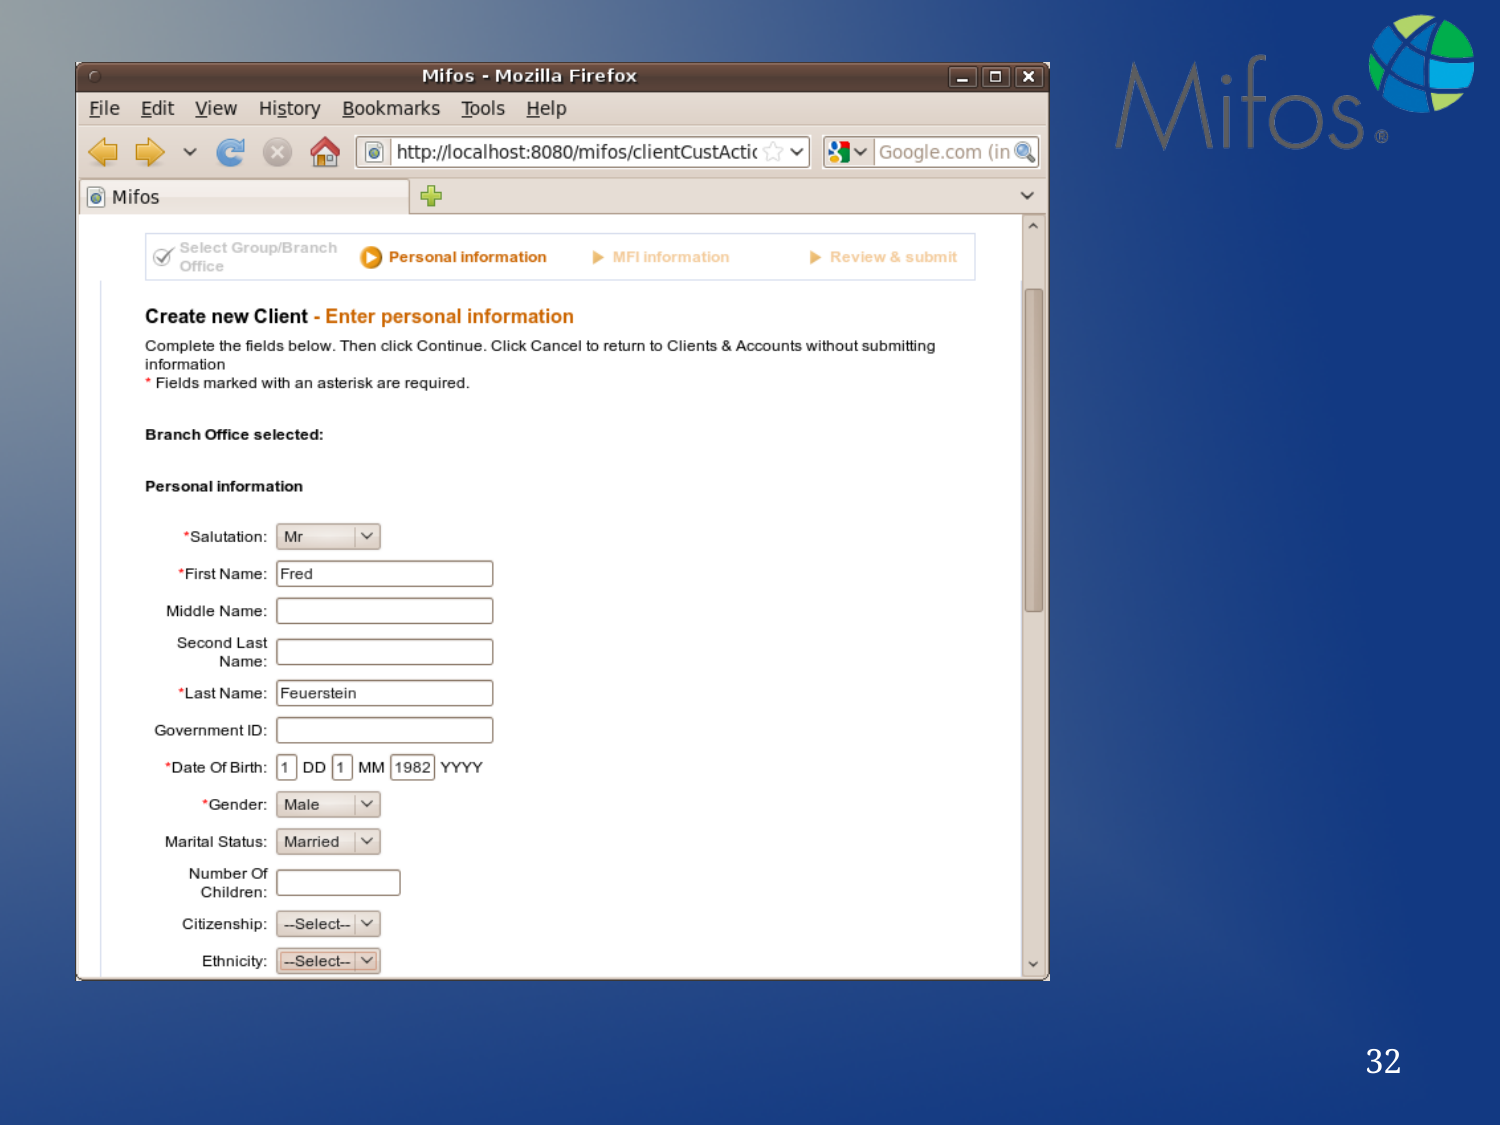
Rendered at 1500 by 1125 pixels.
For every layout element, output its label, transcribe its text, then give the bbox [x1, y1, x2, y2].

picture [0, 0, 1500, 1125]
slide_number <number> [1350, 1037, 1473, 1088]
